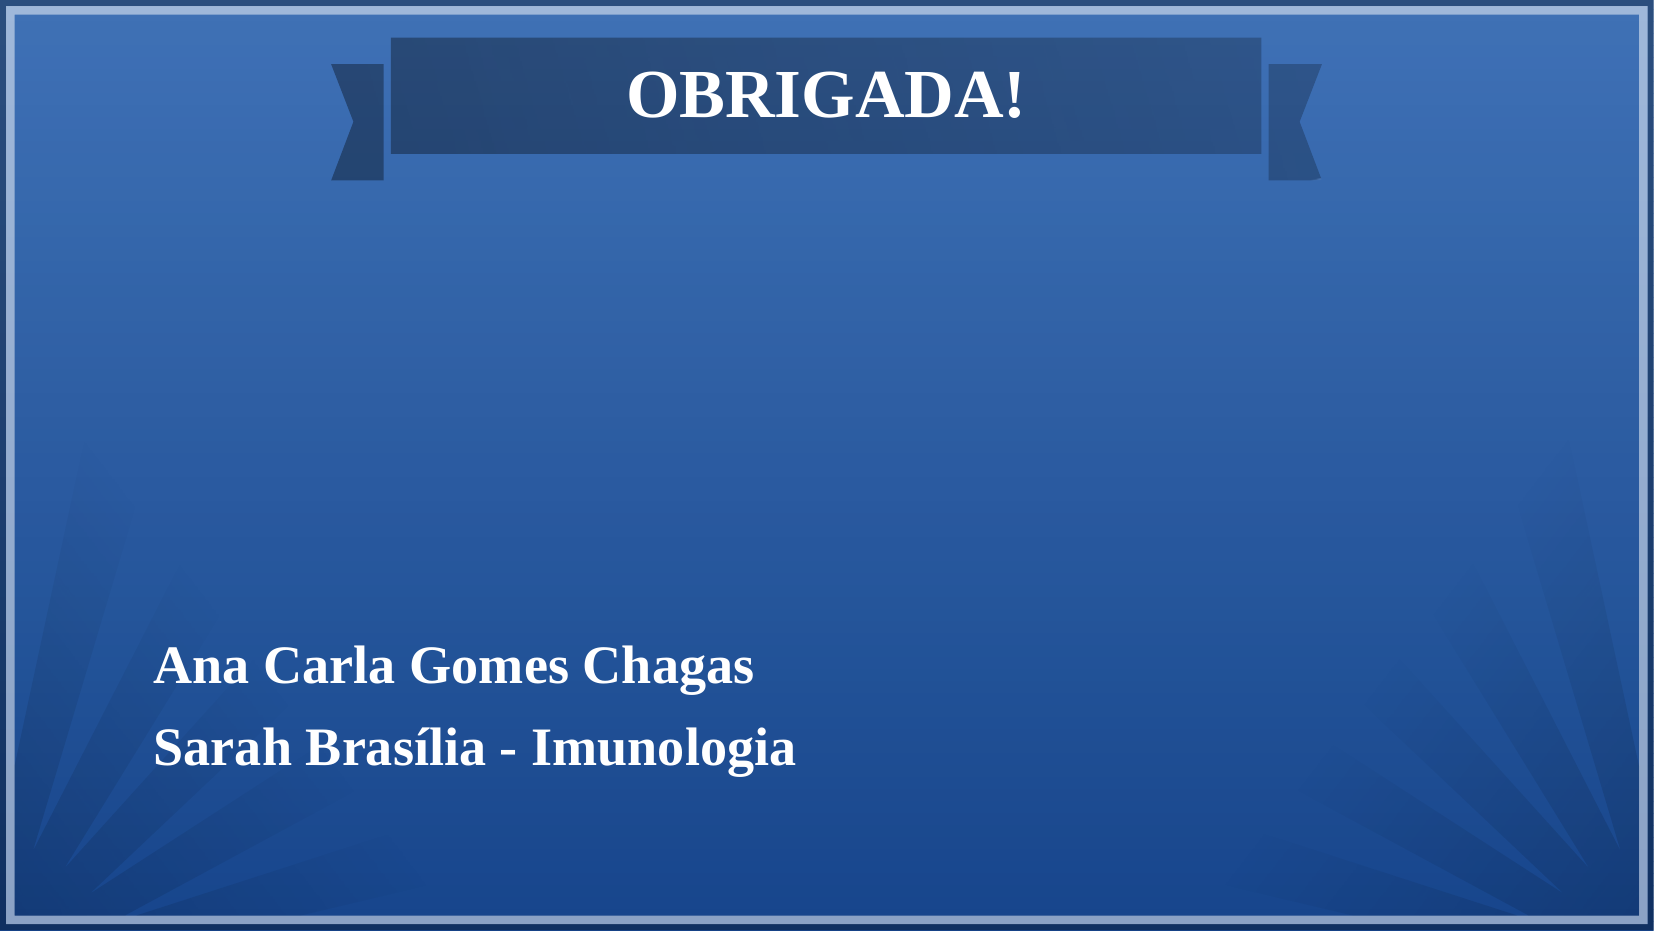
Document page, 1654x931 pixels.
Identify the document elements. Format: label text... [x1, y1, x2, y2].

list Ana Carla Gomes Chagas Sarah Brasília - Imunologia [82, 224, 1571, 848]
title OBRIGADA! [389, 35, 1264, 154]
